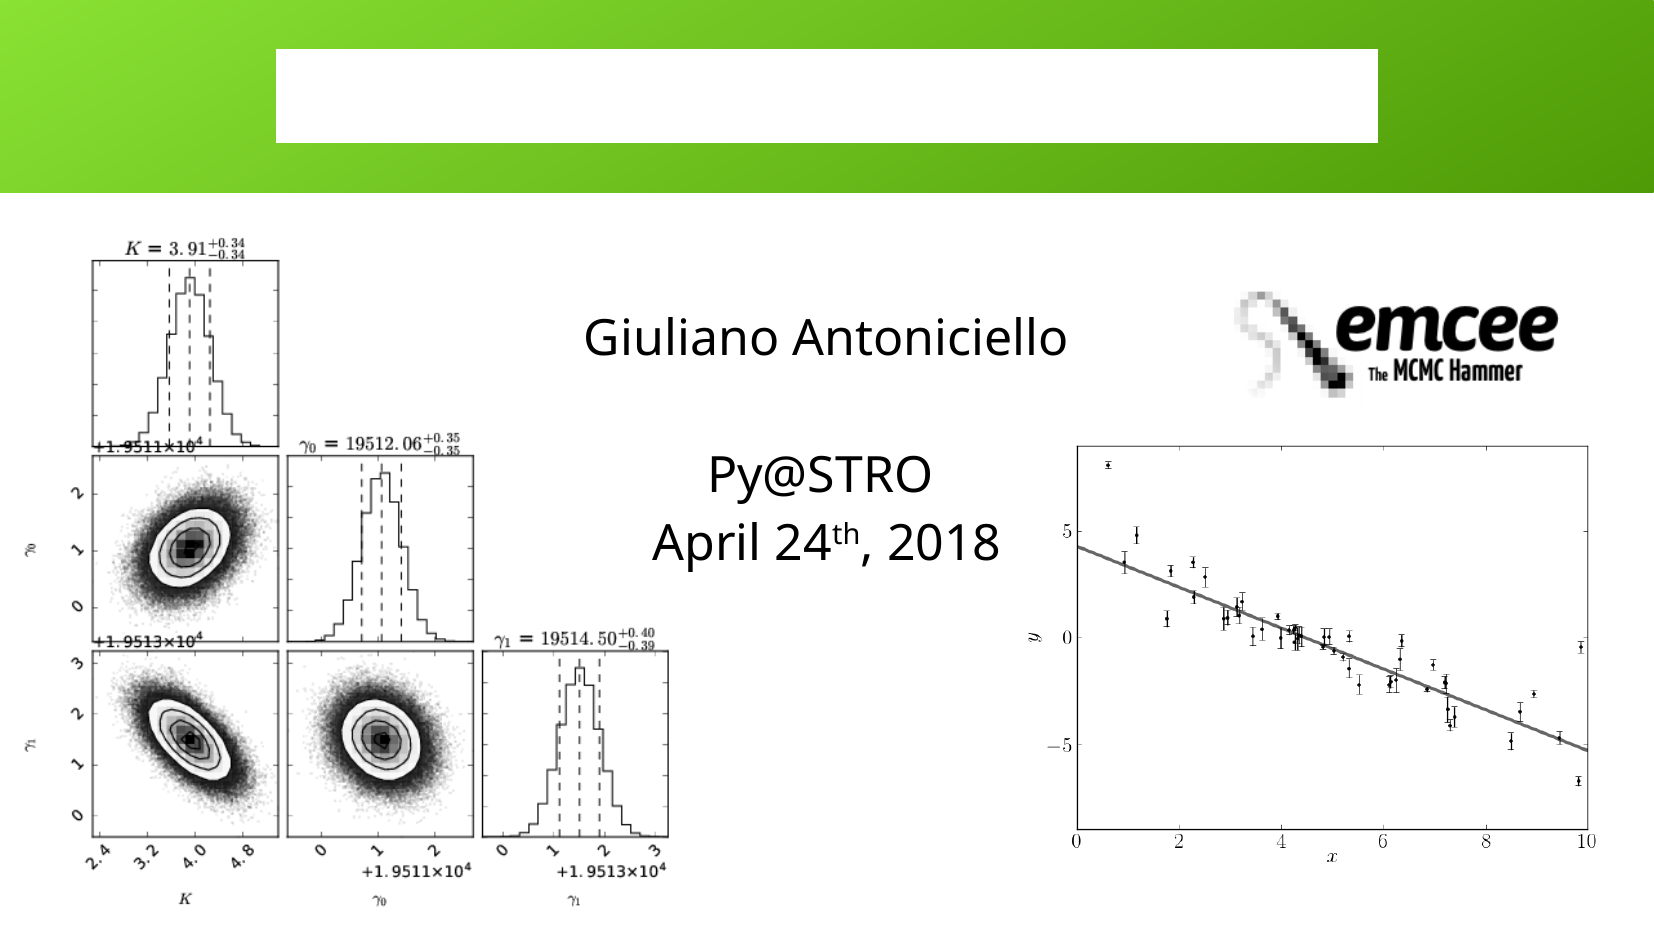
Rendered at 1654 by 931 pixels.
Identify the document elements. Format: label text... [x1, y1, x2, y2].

picture [1234, 284, 1571, 407]
title Bayesian Model Fitting with emcee [0, 0, 1654, 193]
picture [0, 224, 706, 930]
picture [1005, 423, 1621, 886]
subtitle Giuliano Antoniciello Py@STRO April 24th, 2018 [82, 217, 1571, 661]
